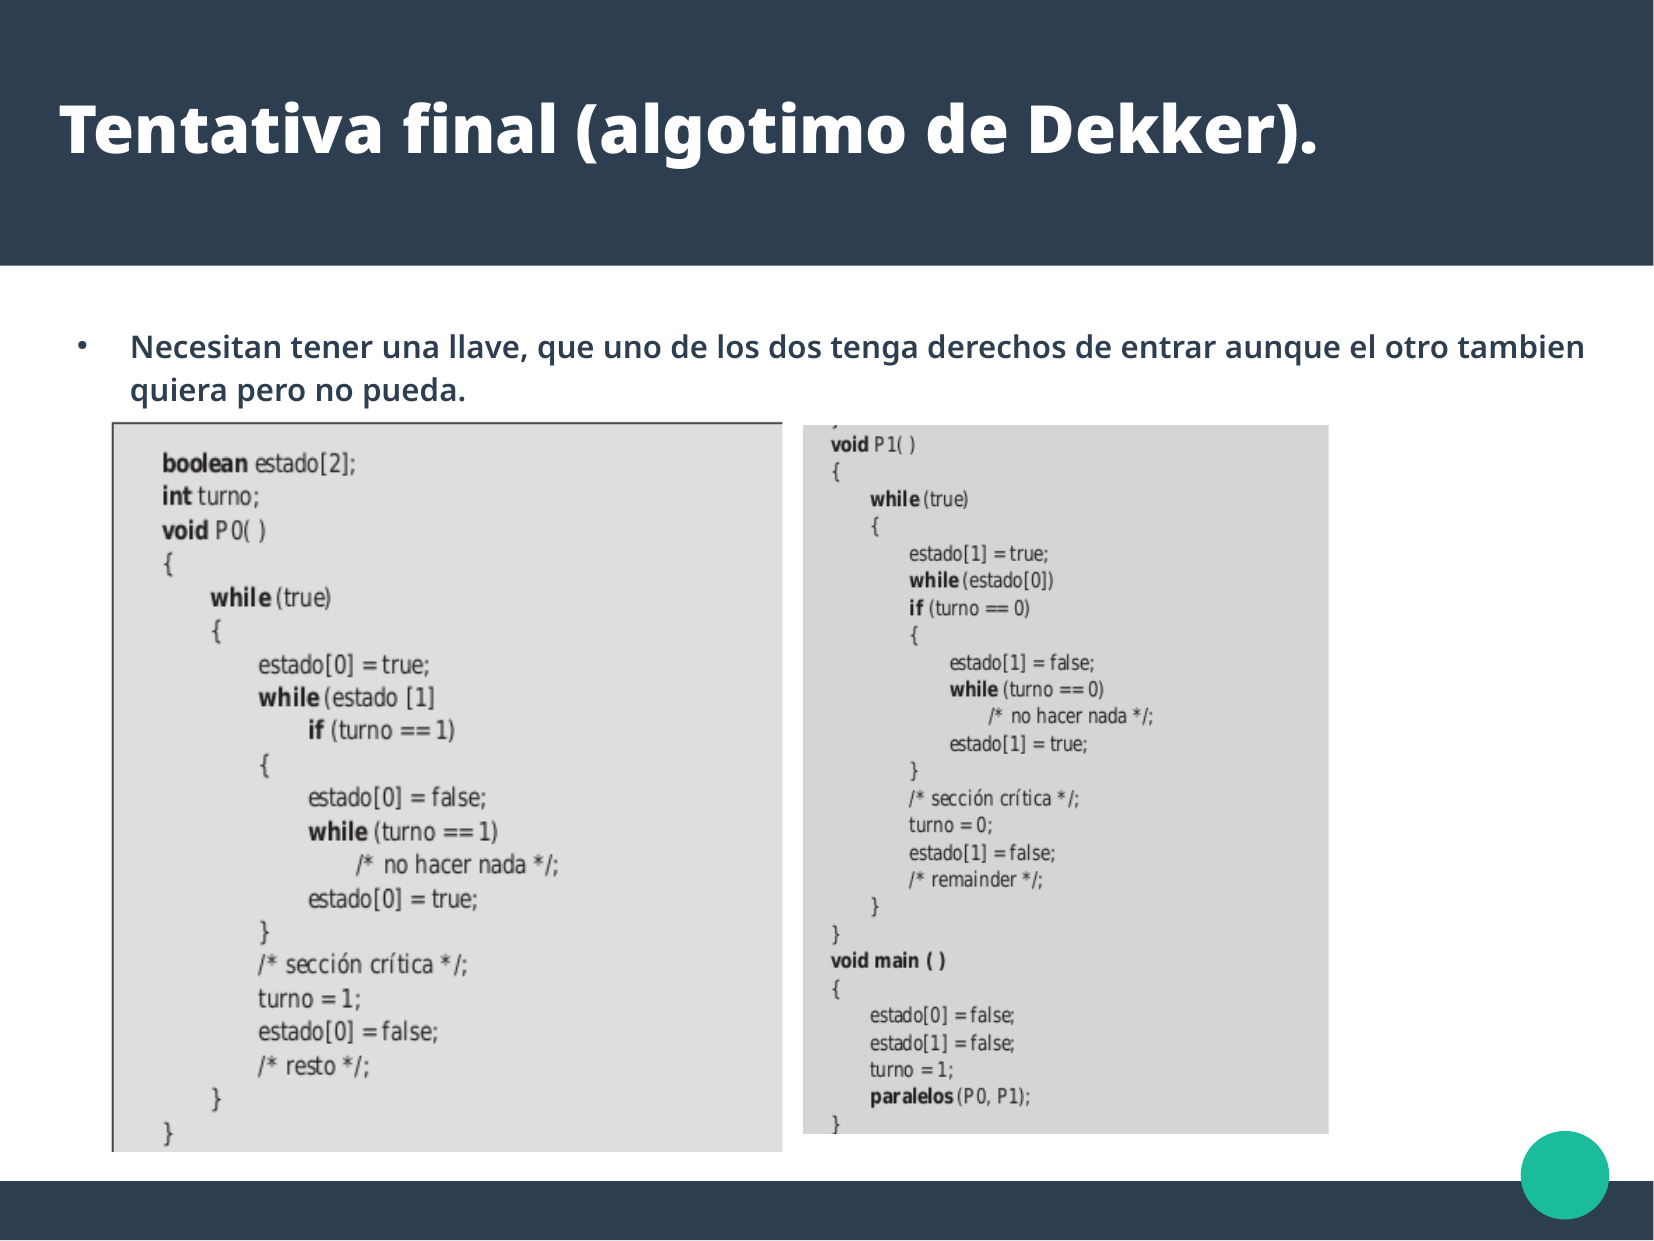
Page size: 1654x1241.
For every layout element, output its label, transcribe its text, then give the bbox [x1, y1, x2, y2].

title Tentativa final (algotimo de Dekker). [59, 49, 1595, 207]
picture [94, 413, 783, 1152]
list Necesitan tener una llave, que uno de los dos tenga derechos de entrar aunque el otro tambien quiera pero no pueda. [59, 324, 1595, 1152]
picture [803, 425, 1329, 1134]
